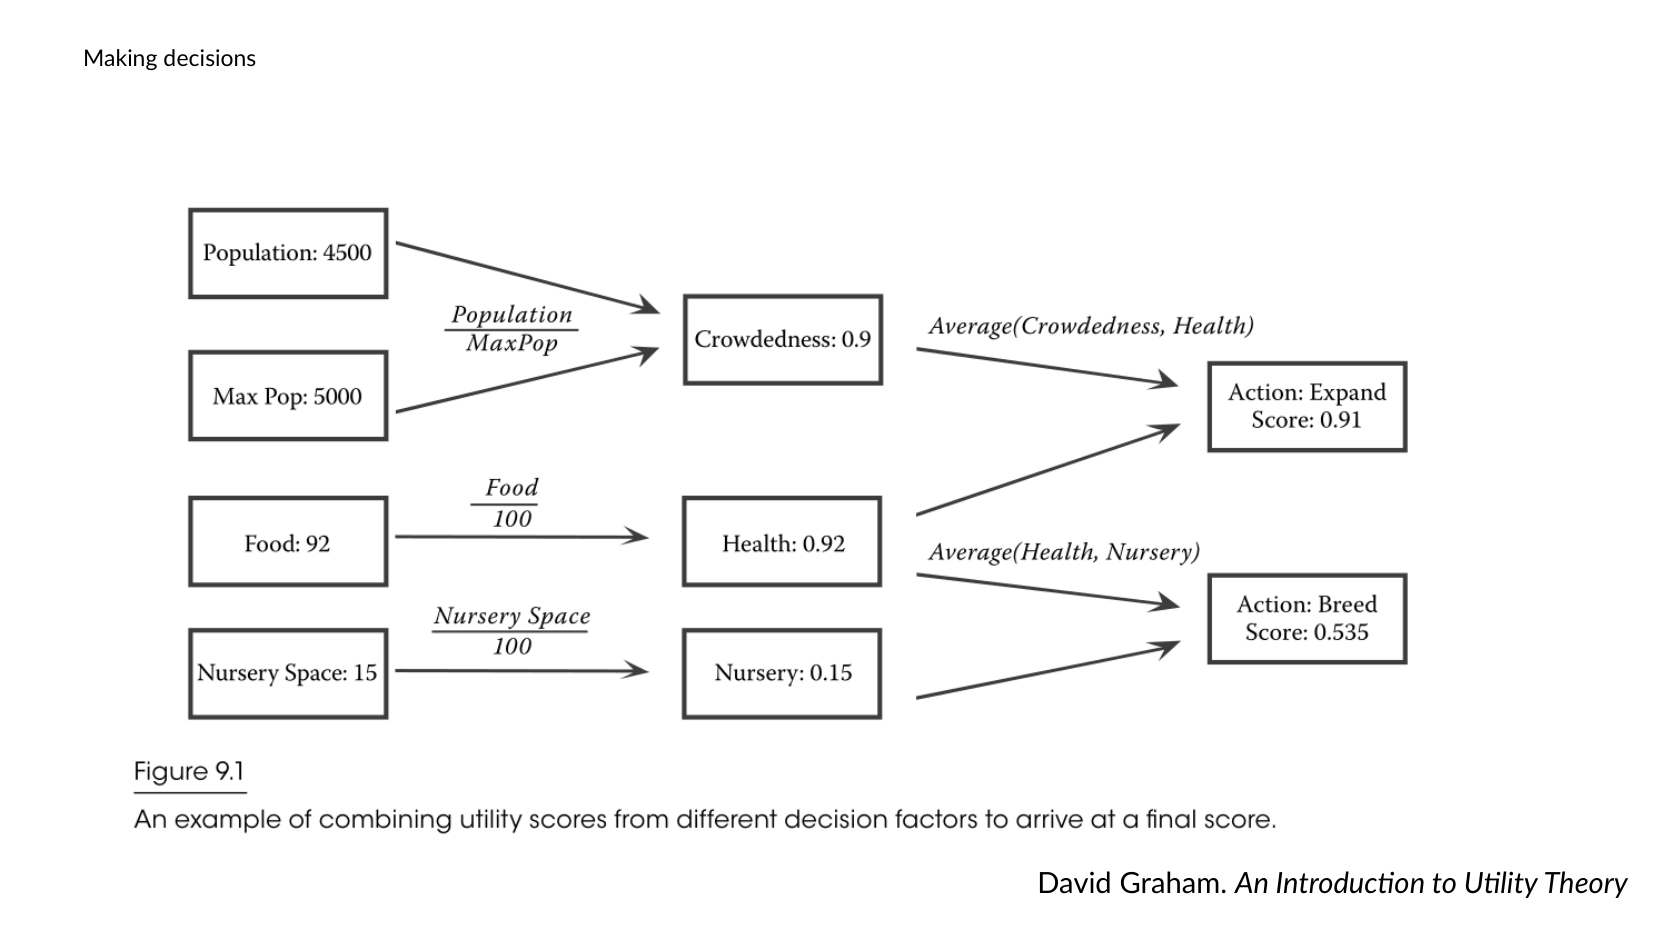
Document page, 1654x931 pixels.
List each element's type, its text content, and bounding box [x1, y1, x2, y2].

title Making decisions [83, 0, 1571, 119]
text_box David Graham. An Introduction to Utility Theory [1022, 862, 1637, 913]
picture [129, 177, 1430, 851]
